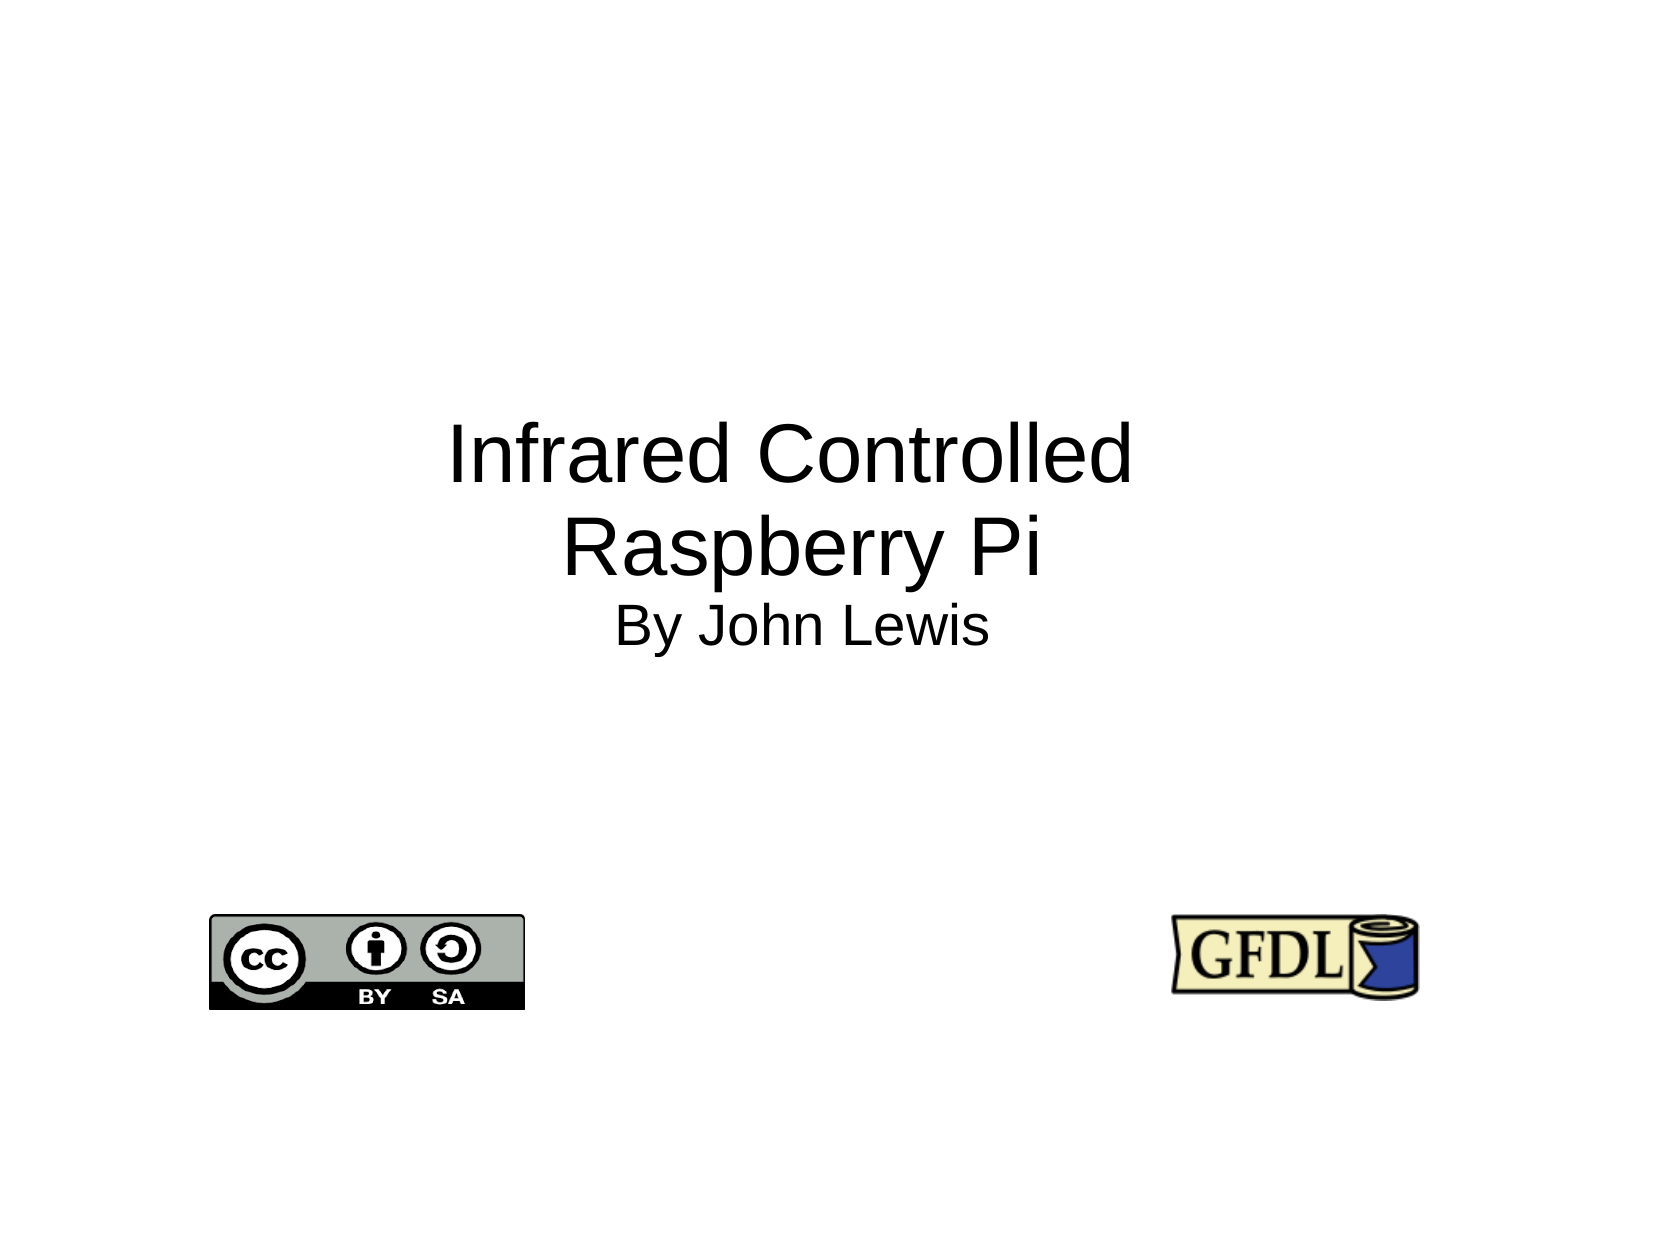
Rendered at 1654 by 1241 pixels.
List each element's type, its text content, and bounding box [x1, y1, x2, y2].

subtitle Infrared Controlled Raspberry Pi By John Lewis [135, 210, 1471, 856]
picture [209, 914, 525, 1010]
picture [1170, 914, 1420, 1001]
